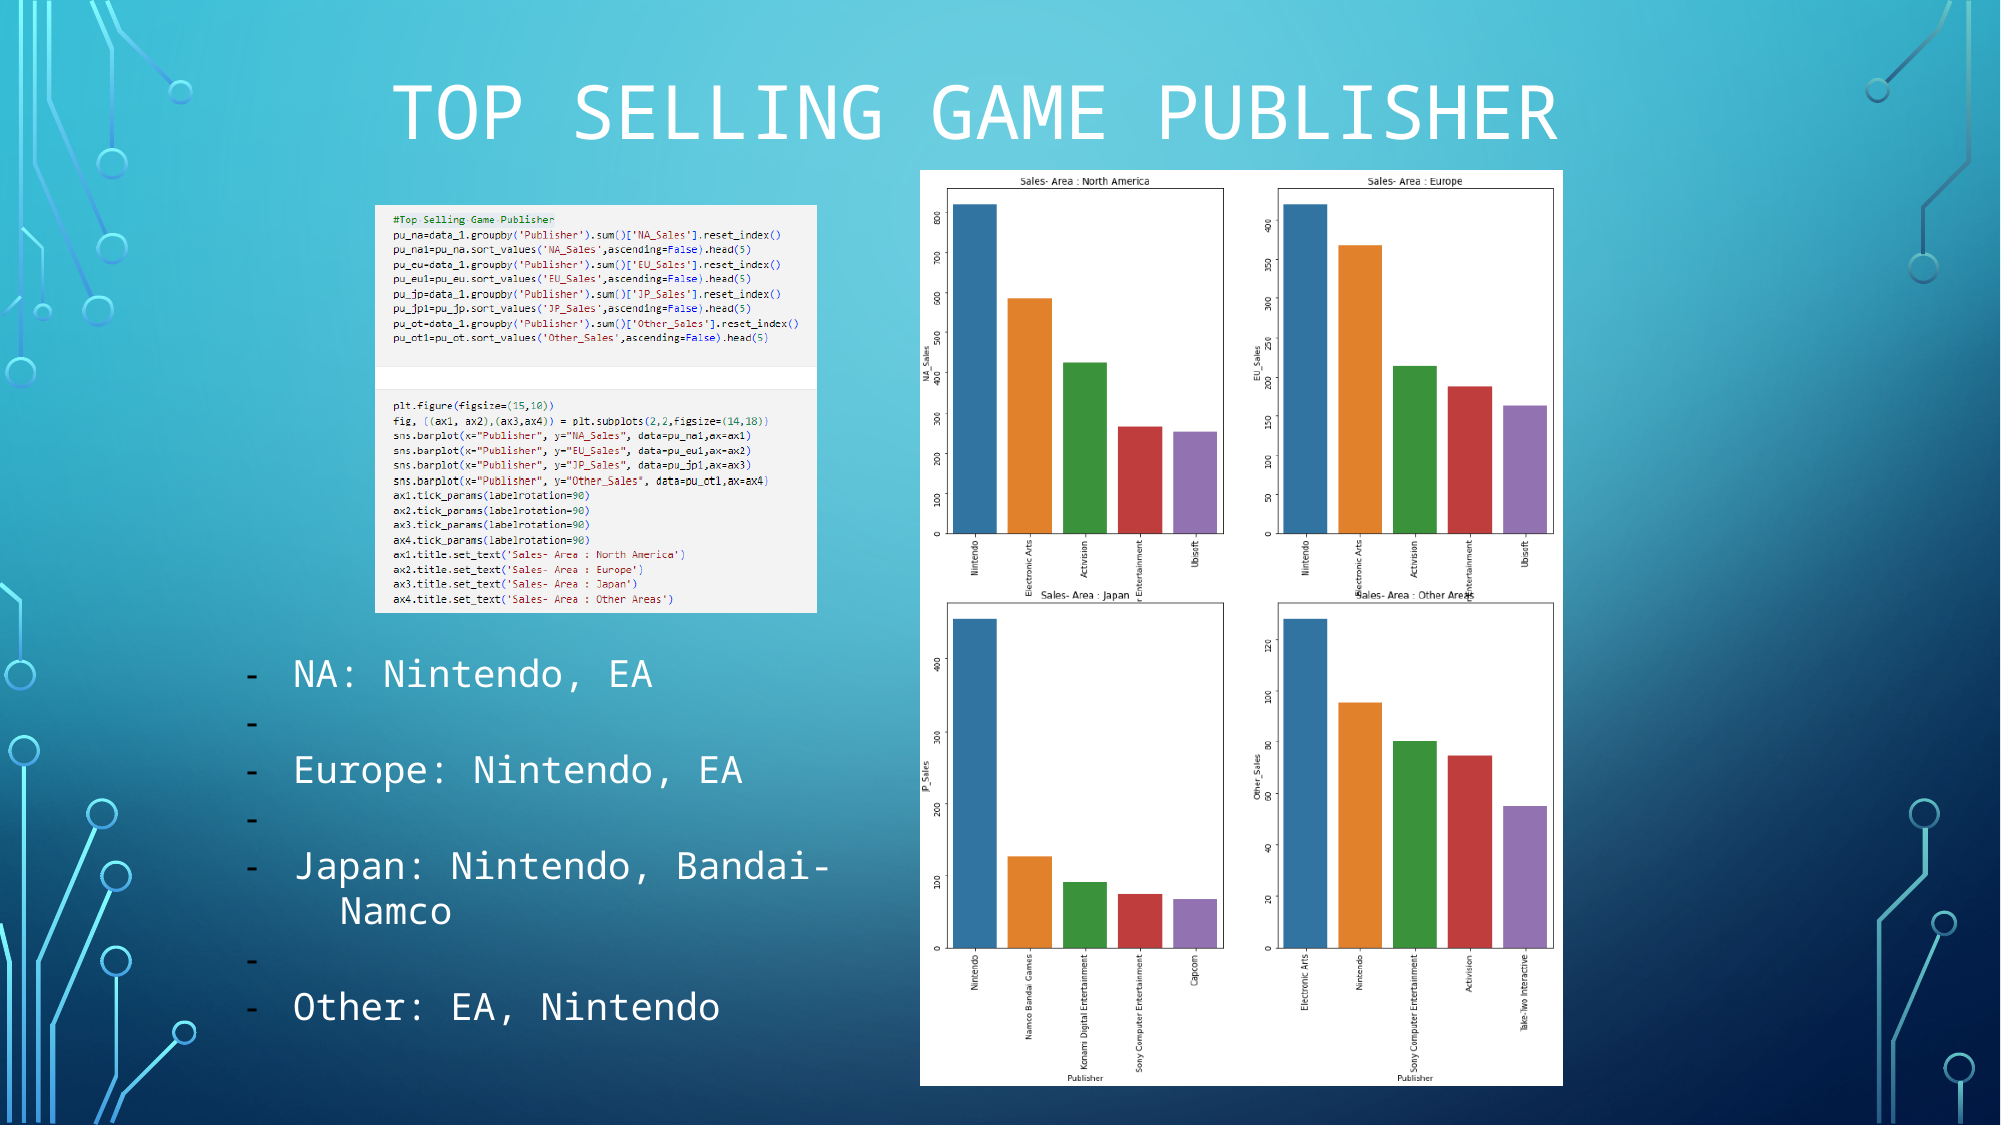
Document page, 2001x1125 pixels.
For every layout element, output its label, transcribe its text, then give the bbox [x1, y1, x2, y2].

picture [920, 170, 1563, 1087]
picture [375, 205, 817, 613]
title Top Selling Game Publisher [375, 38, 2000, 282]
text_box NA: Nintendo, EA Europe: Nintendo, EA Japan: Nintendo, Bandai-Namco Other: EA, Nintendo [231, 642, 921, 977]
